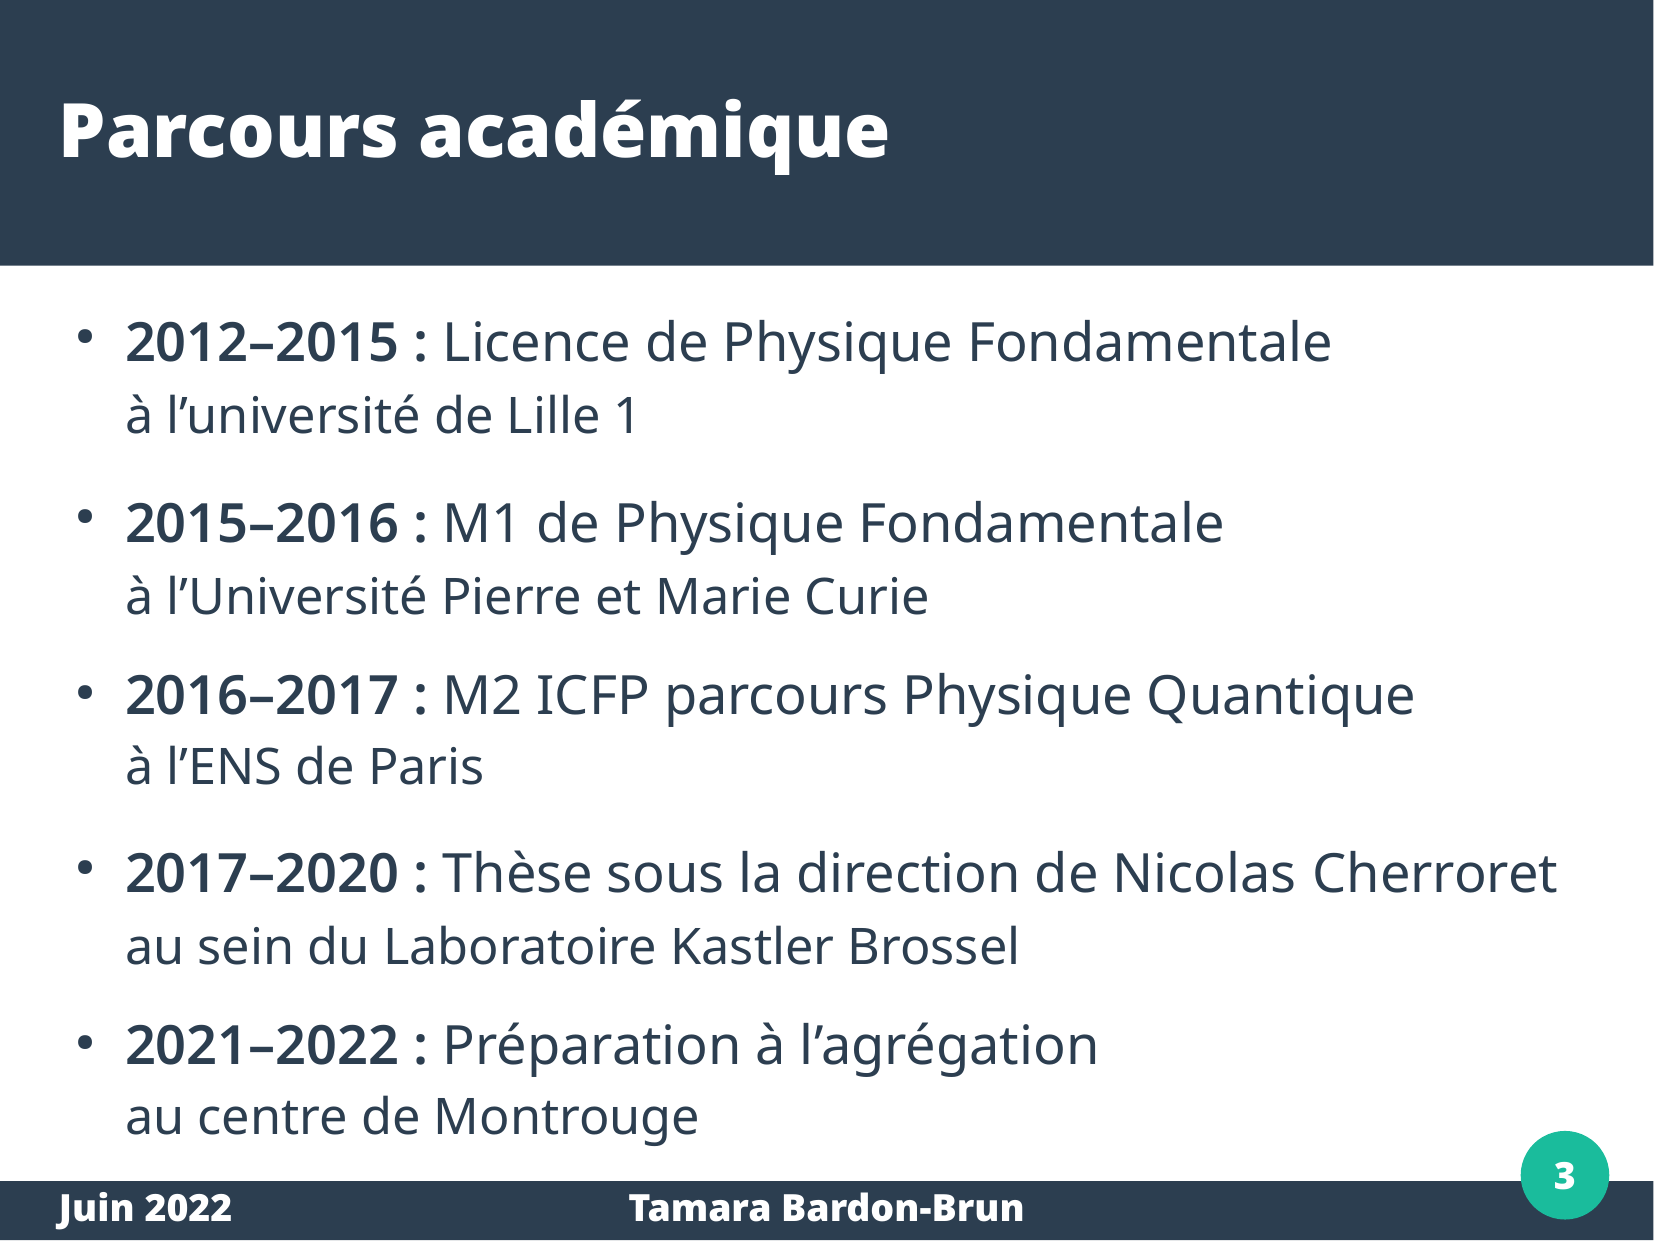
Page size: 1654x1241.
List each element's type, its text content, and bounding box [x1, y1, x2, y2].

list 2012–2015 : Licence de Physique Fondamentale à l’université de Lille 1 2015–2016 : M1 de Physique Fondamentale à l’Université Pierre et Marie Curie 2016–2017 : M2 ICFP parcours Physique Quantique à l’ENS de Paris 2017–2020 : Thèse sous la direction de Nicolas Cherroret au sein du Laboratoire Kastler Brossel 2021–2022 : Préparation à l’agrégation au centre de Montrouge [59, 295, 1595, 1188]
title Parcours académique [59, 49, 1595, 207]
